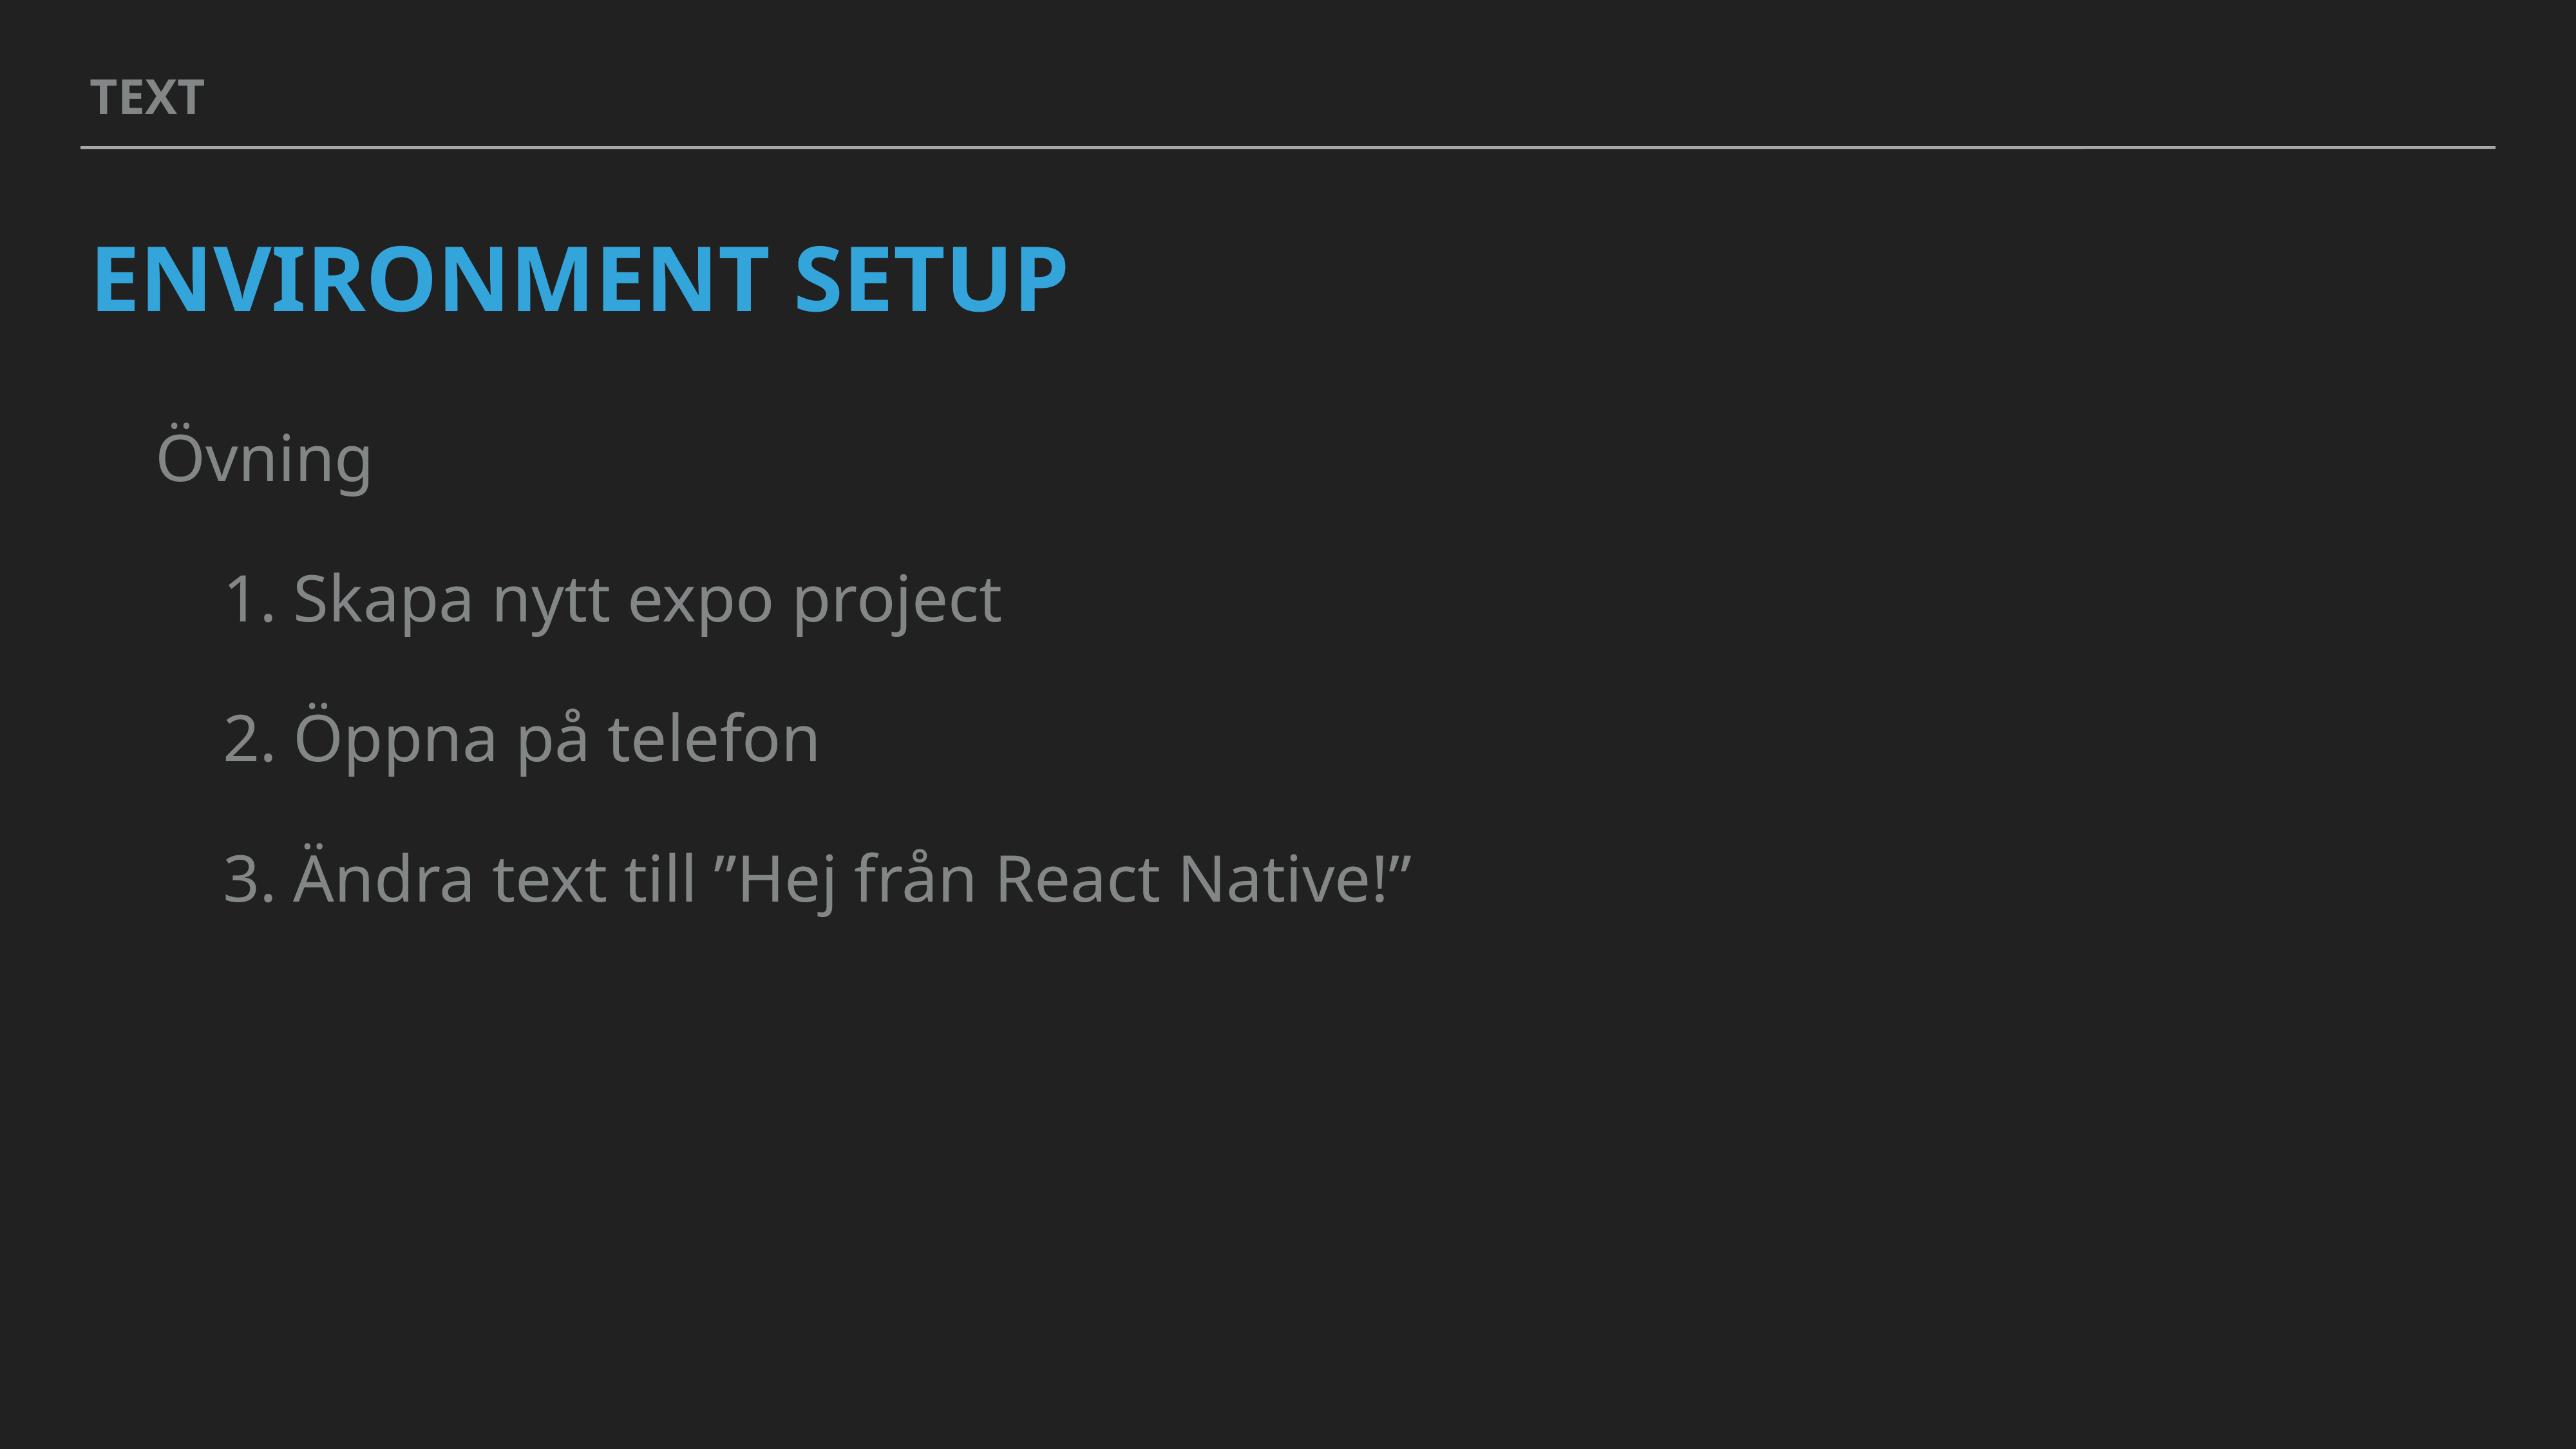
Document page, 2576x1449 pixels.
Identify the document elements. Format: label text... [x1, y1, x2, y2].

text_box Övning 1. Skapa nytt expo project 2. Öppna på telefon 3. Ändra text till ”Hej från React Native!” [80, 408, 2496, 1315]
text_box Environment Setup [80, 228, 2496, 336]
